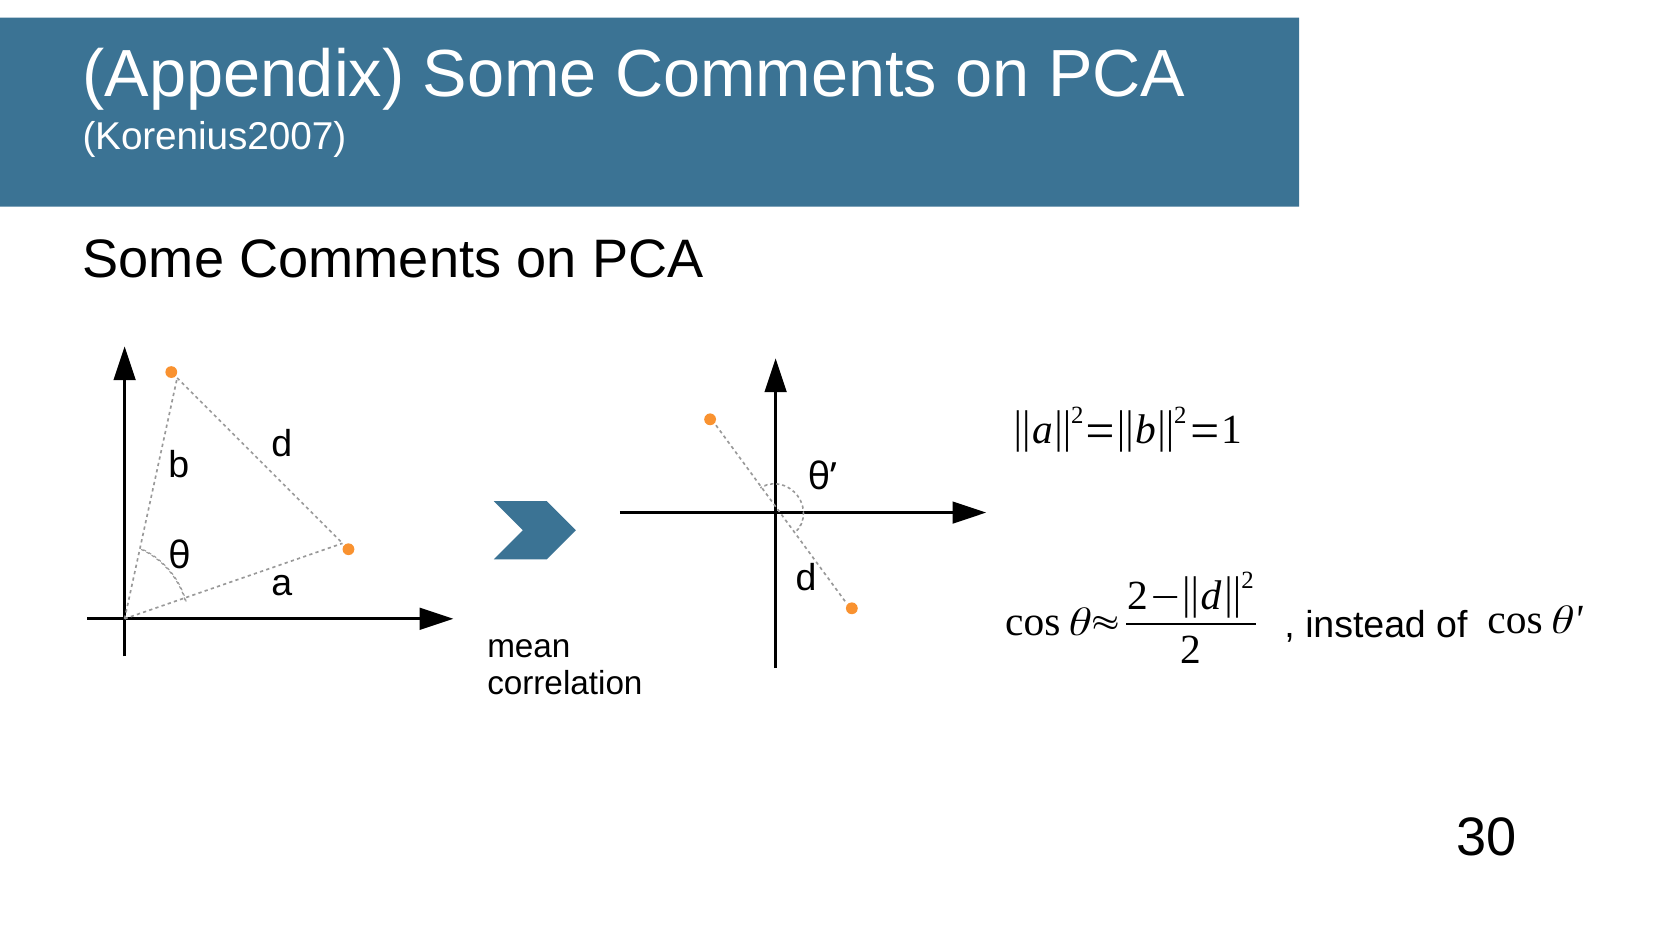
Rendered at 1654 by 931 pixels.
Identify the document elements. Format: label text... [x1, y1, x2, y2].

text_box [493, 501, 576, 560]
text_box b [153, 437, 204, 497]
text_box [342, 543, 355, 556]
text_box [704, 413, 717, 426]
list Some Comments on PCA [82, 224, 1571, 764]
text_box θ [153, 528, 205, 589]
text_box mean correlation [472, 620, 658, 712]
text_box , instead of [1269, 596, 1494, 654]
chart [1481, 596, 1592, 643]
text_box [845, 602, 858, 615]
text_box d [780, 549, 832, 610]
text_box d [256, 415, 308, 476]
text_box [165, 366, 178, 379]
title (Appendix) Some Comments on PCA (Korenius2007) [82, 35, 1234, 189]
text_box θ’ [793, 448, 882, 509]
chart [1003, 401, 1249, 456]
chart [998, 566, 1264, 673]
text_box a [256, 555, 308, 615]
